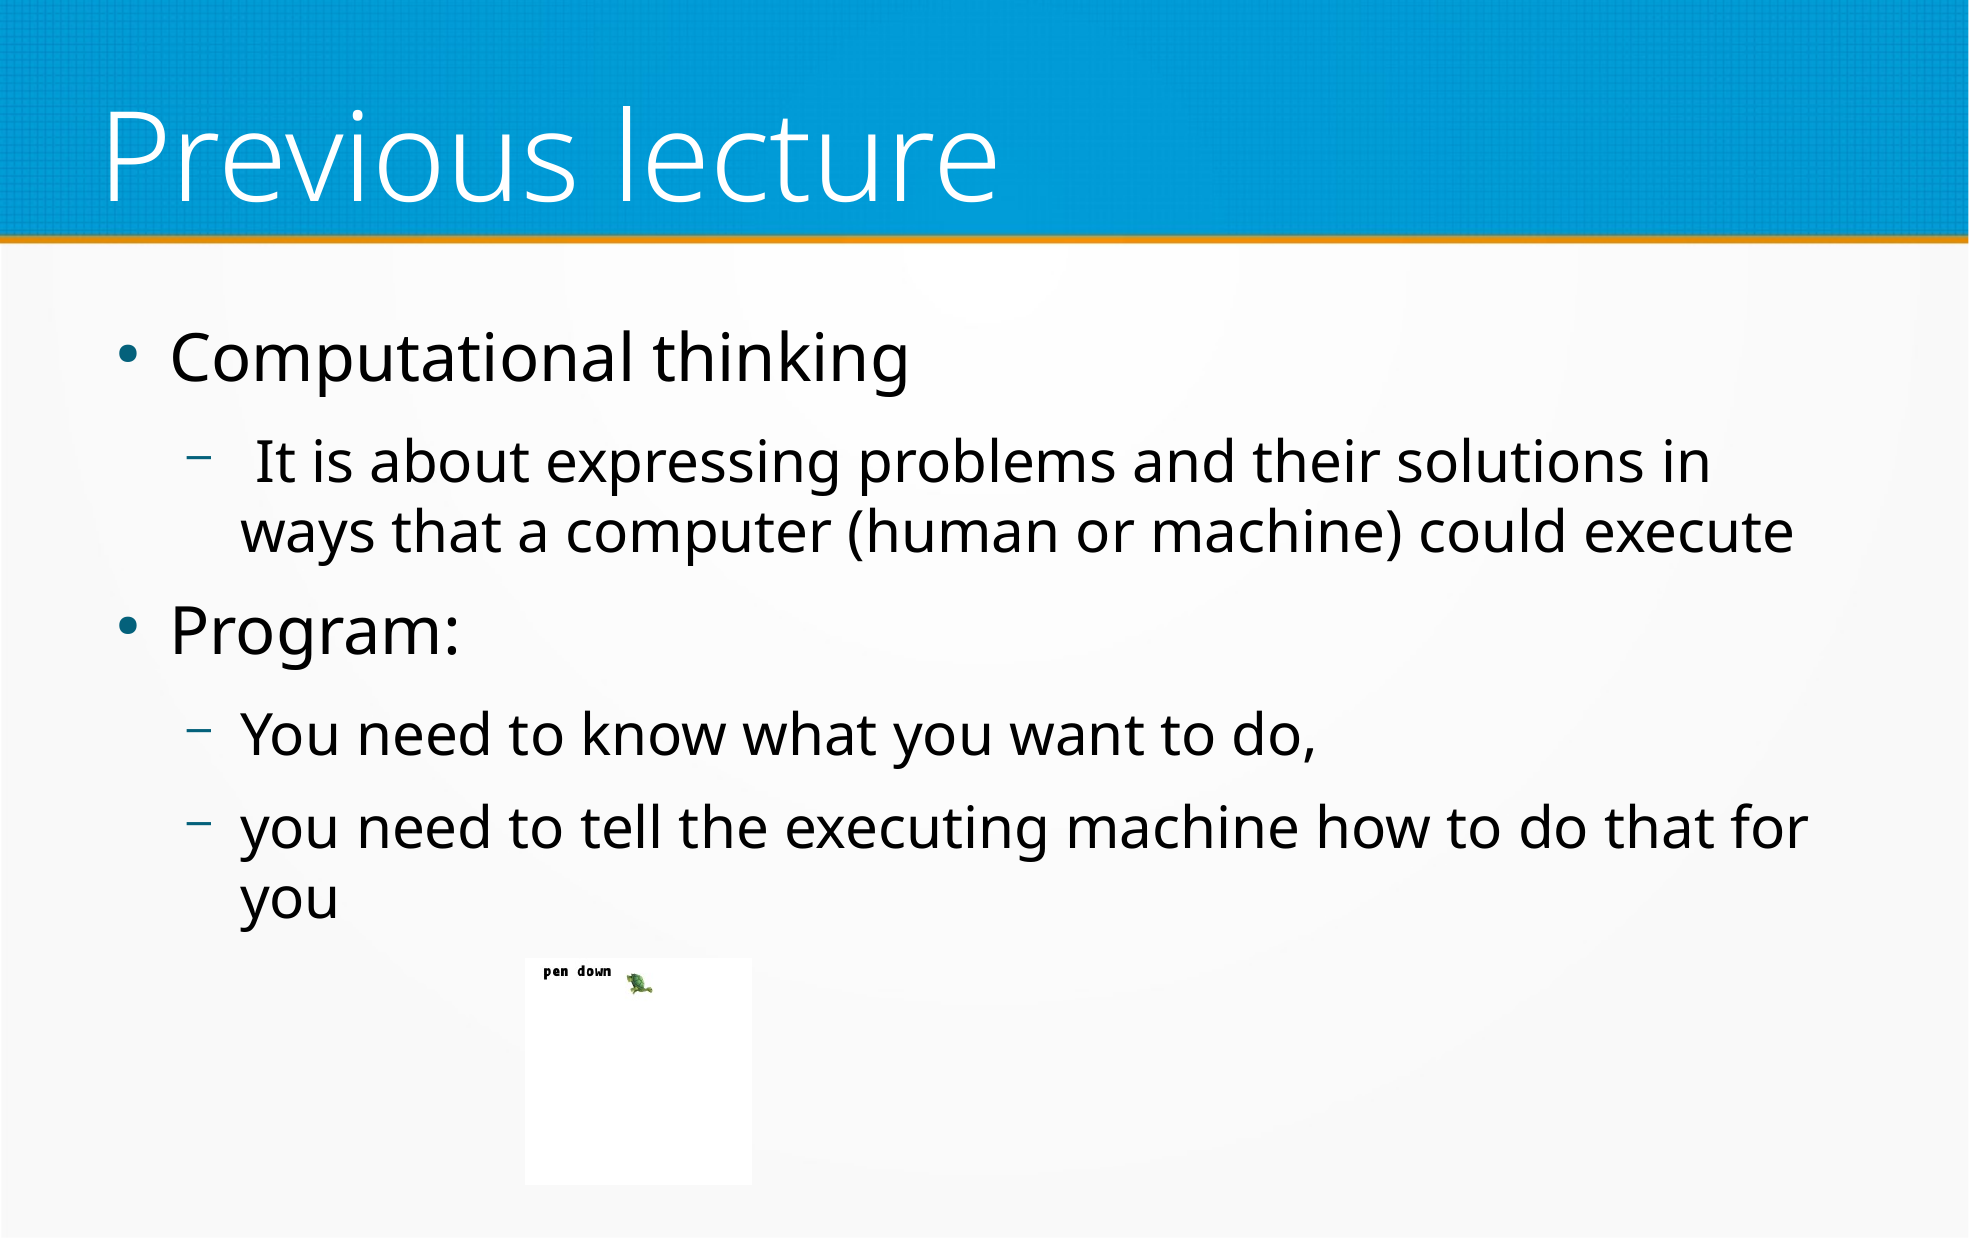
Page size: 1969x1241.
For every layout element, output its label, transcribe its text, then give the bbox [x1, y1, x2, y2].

picture [0, 233, 1969, 1241]
list Computational thinking It is about expressing problems and their solutions in ways that a computer (human or machine) could execute Program: You need to know what you want to do, you need to tell the executing machine how to do that for you [98, 315, 1861, 1081]
title Previous lecture [98, 19, 1870, 227]
